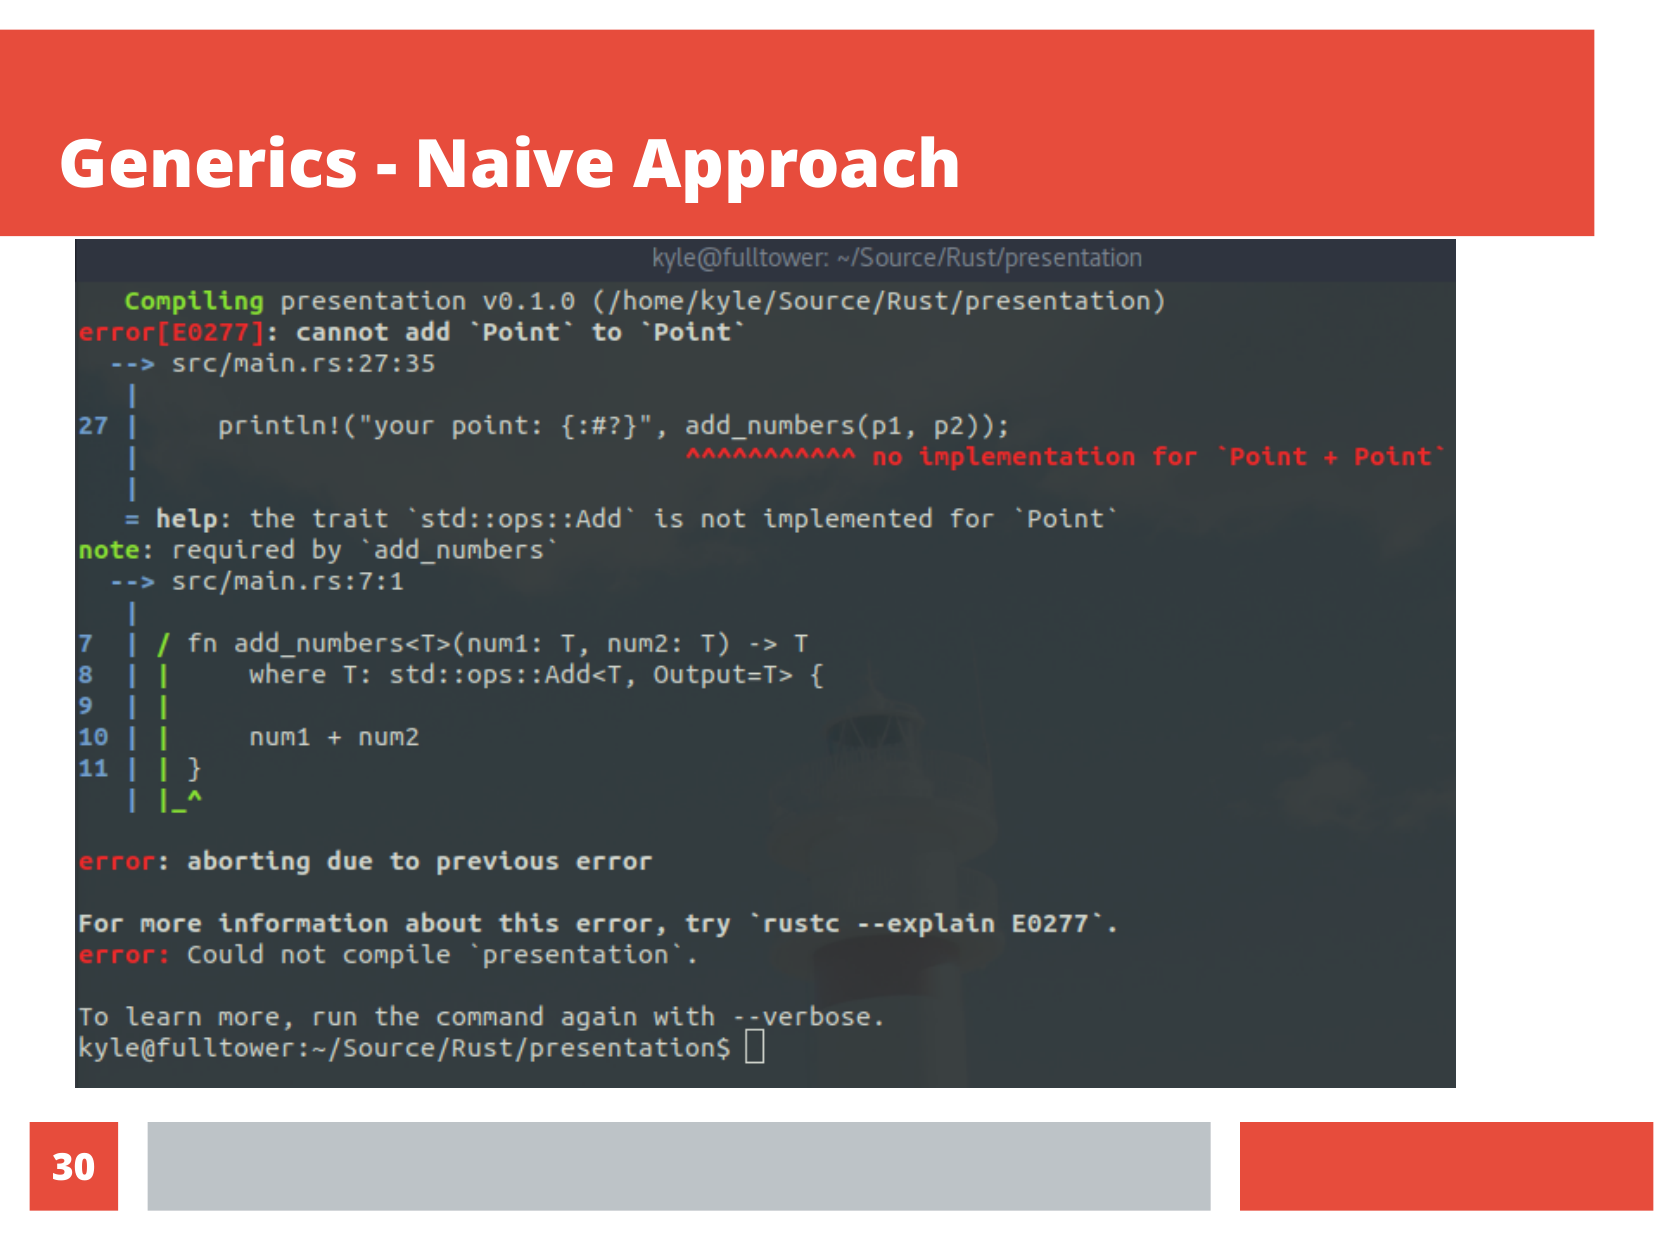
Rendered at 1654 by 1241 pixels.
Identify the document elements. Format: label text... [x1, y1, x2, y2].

picture [75, 239, 1456, 1089]
list [59, 324, 1565, 1093]
title Generics - Naive Approach [59, 59, 1595, 207]
